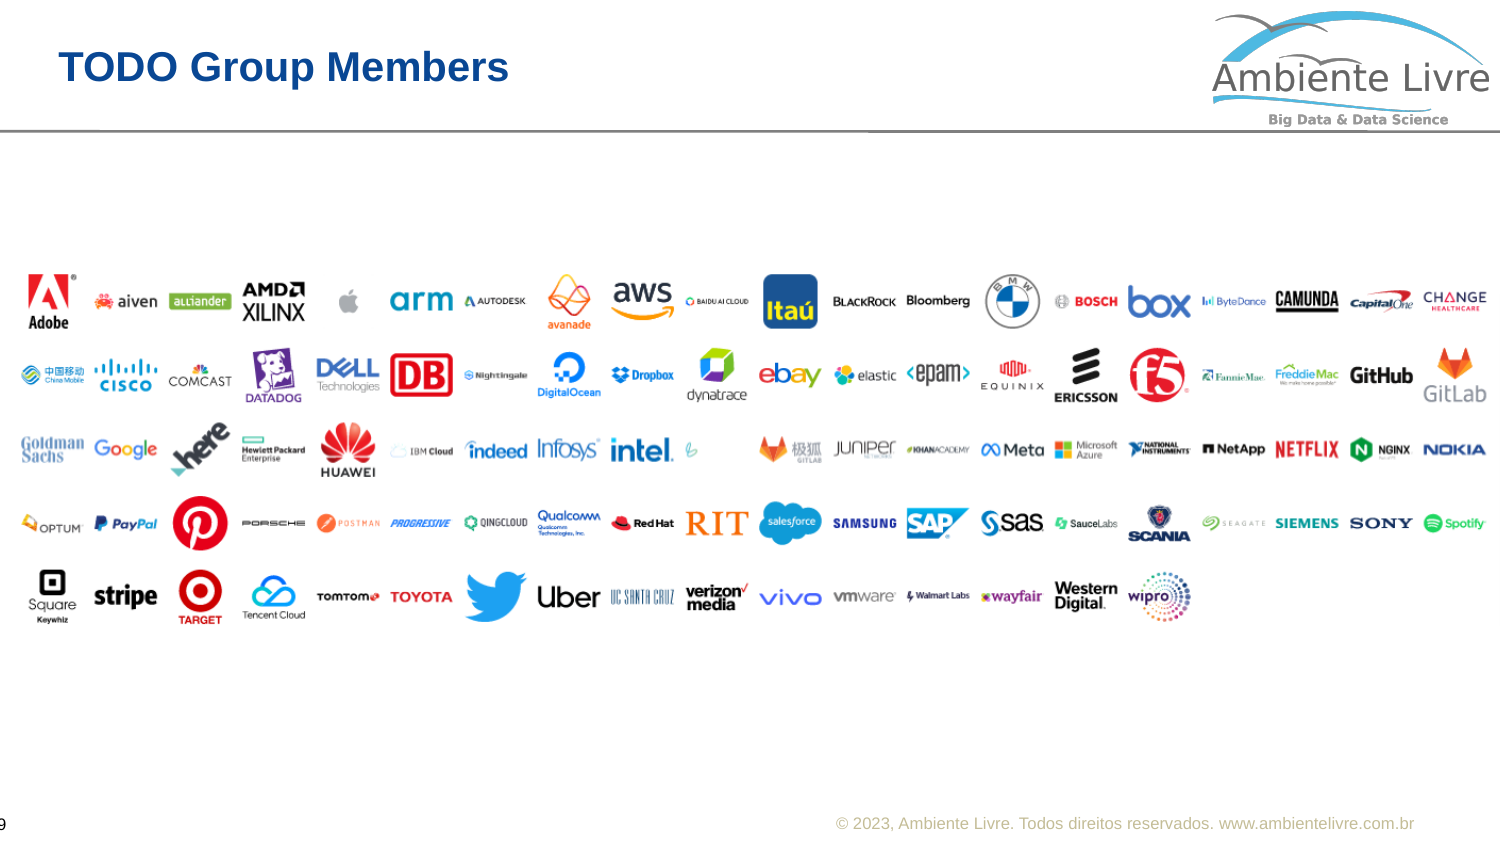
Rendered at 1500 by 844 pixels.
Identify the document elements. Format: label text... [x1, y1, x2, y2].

picture [18, 274, 1500, 626]
picture [1212, 11, 1489, 127]
title TODO Group Members [43, 8, 1127, 129]
